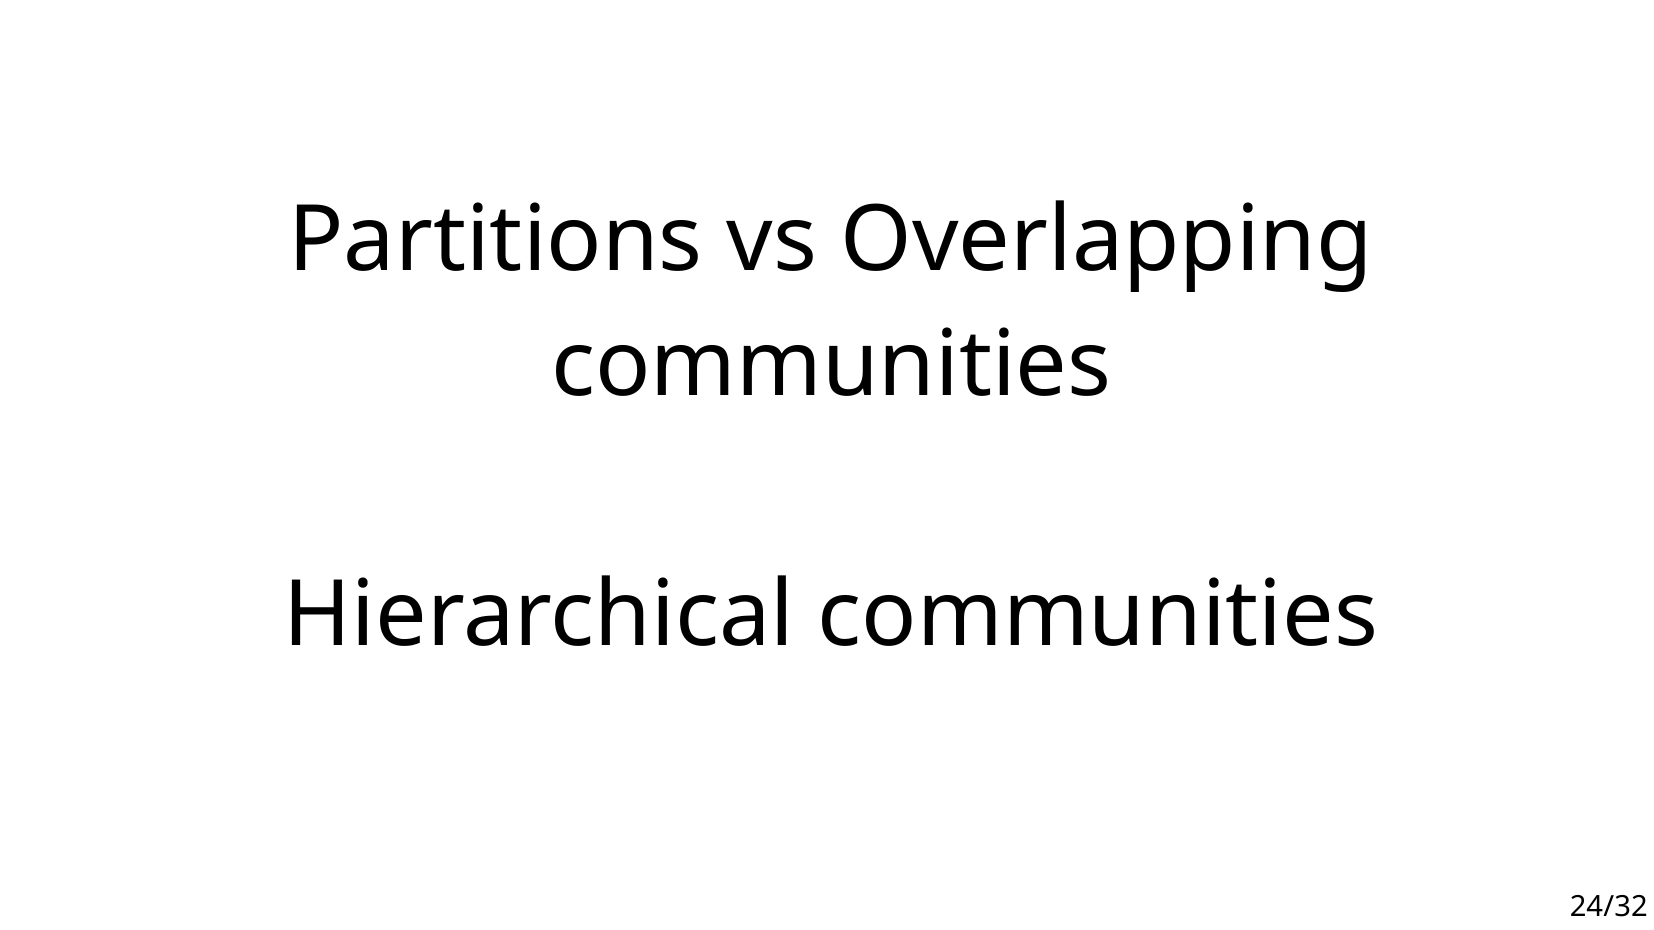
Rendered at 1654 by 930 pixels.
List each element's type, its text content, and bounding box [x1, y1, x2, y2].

title Partitions vs Overlapping communities Hierarchical communities [87, 229, 1576, 617]
